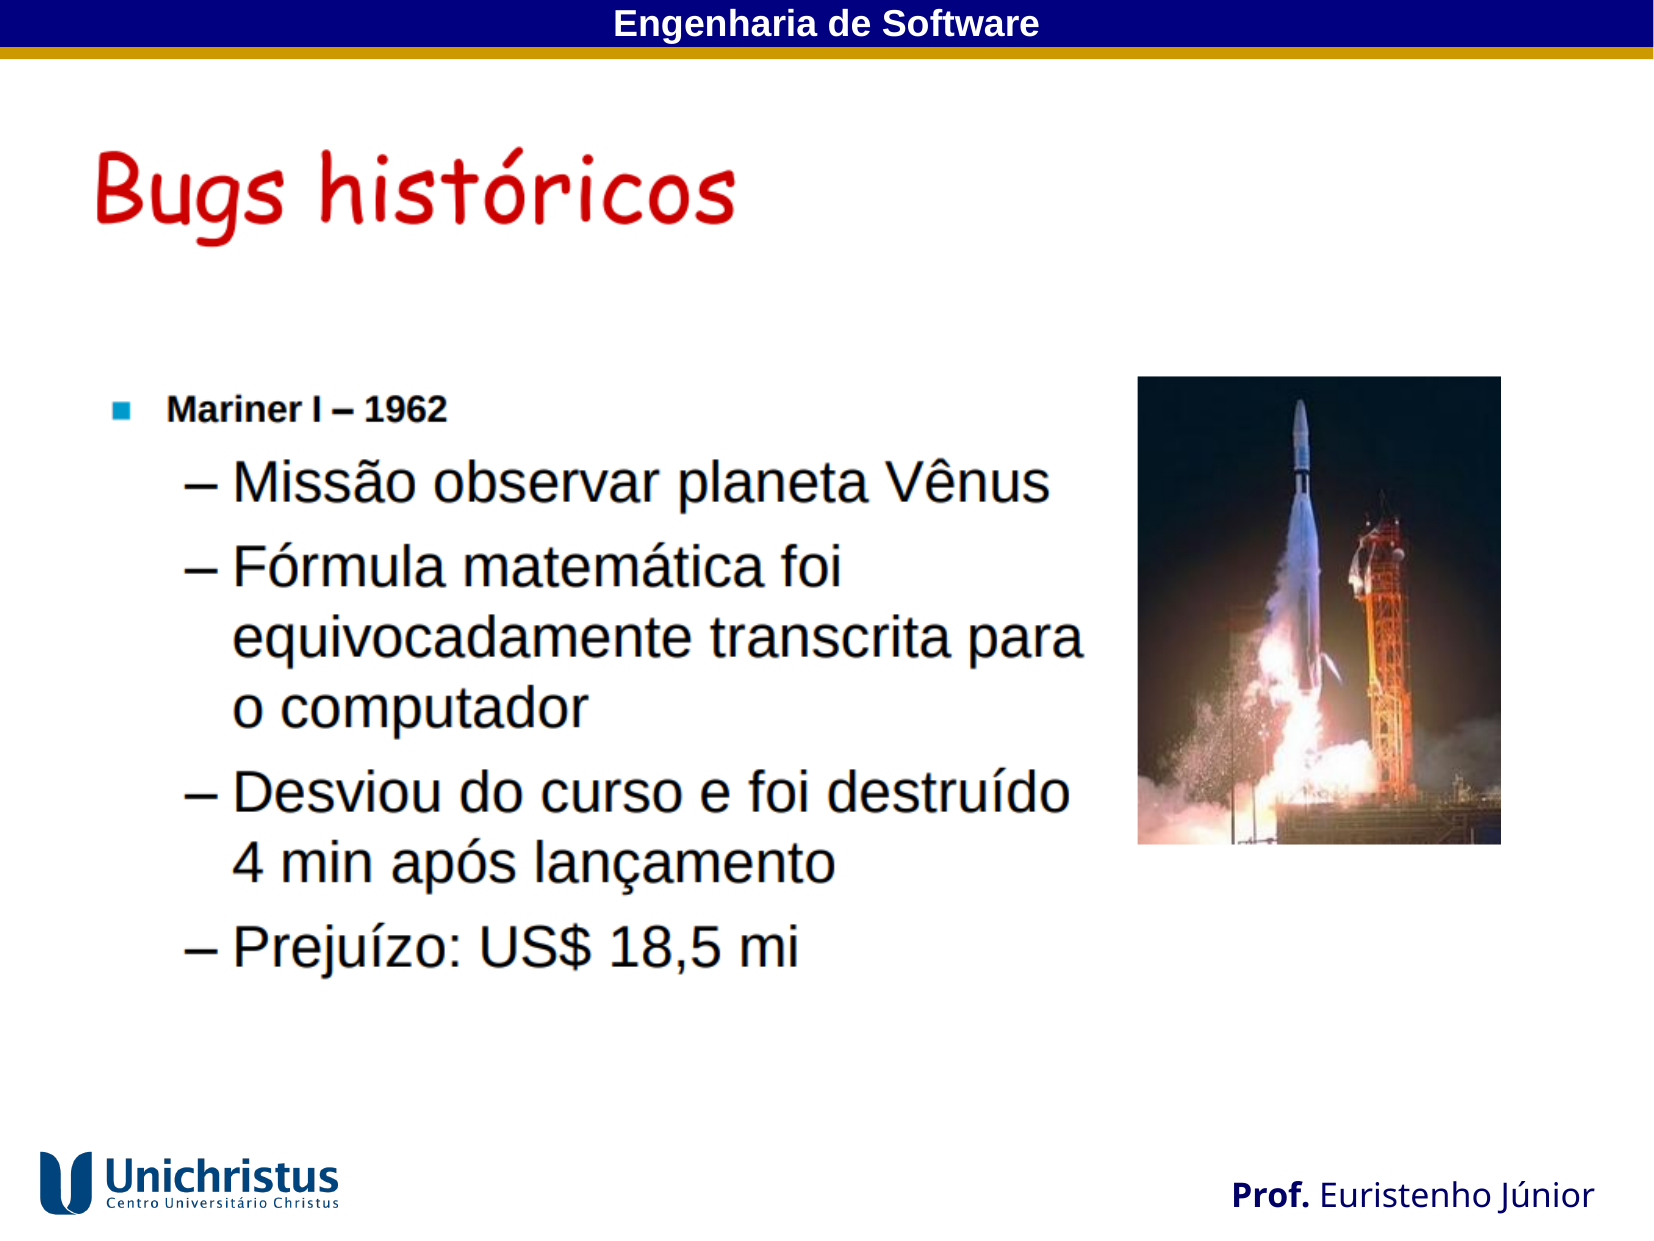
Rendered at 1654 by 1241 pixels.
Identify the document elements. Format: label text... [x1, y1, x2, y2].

text_box Engenharia de Software [0, 0, 1654, 47]
text_box [0, 47, 1654, 60]
text_box Prof. Euristenho Júnior [1216, 1163, 1654, 1224]
picture [85, 145, 1501, 981]
picture [35, 1148, 343, 1217]
